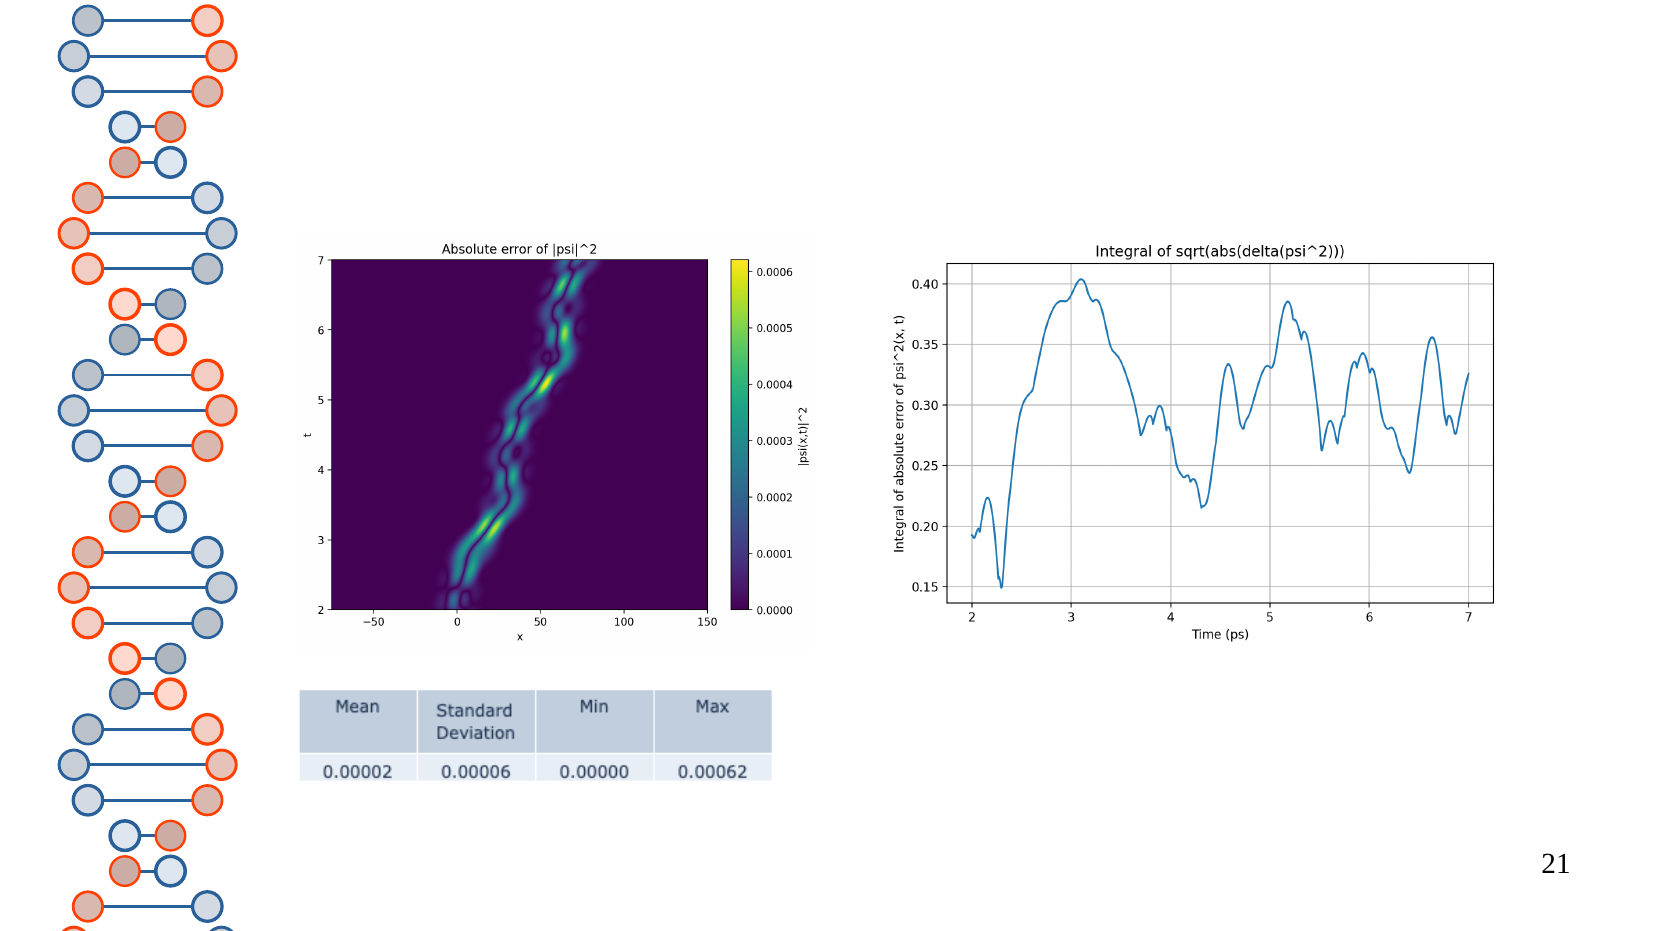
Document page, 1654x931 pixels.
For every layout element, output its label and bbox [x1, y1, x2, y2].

picture [295, 236, 815, 650]
picture [286, 675, 790, 799]
picture [885, 236, 1502, 650]
